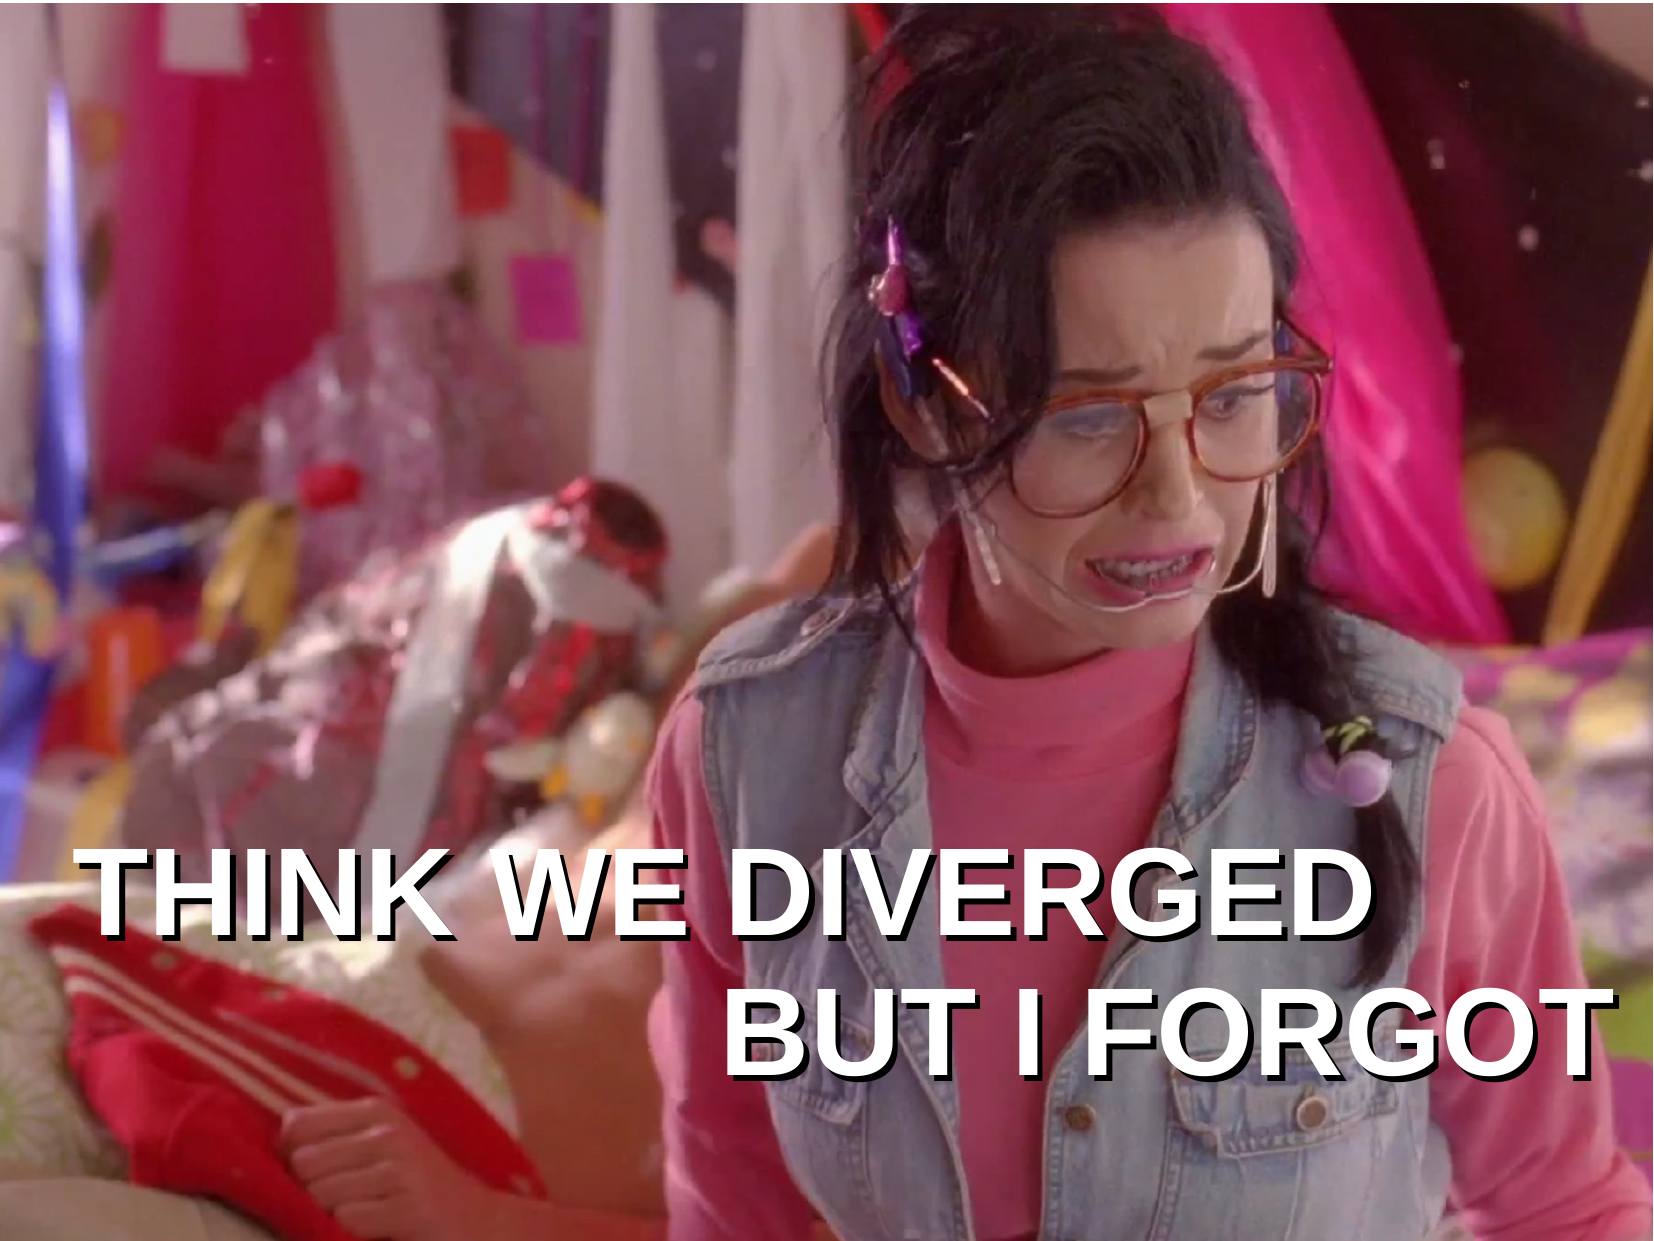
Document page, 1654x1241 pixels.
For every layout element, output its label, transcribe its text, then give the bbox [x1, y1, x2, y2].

subtitle THINK WE DIVERGED BUT I FORGOT [0, 769, 1616, 1156]
picture [0, 3, 1653, 1241]
